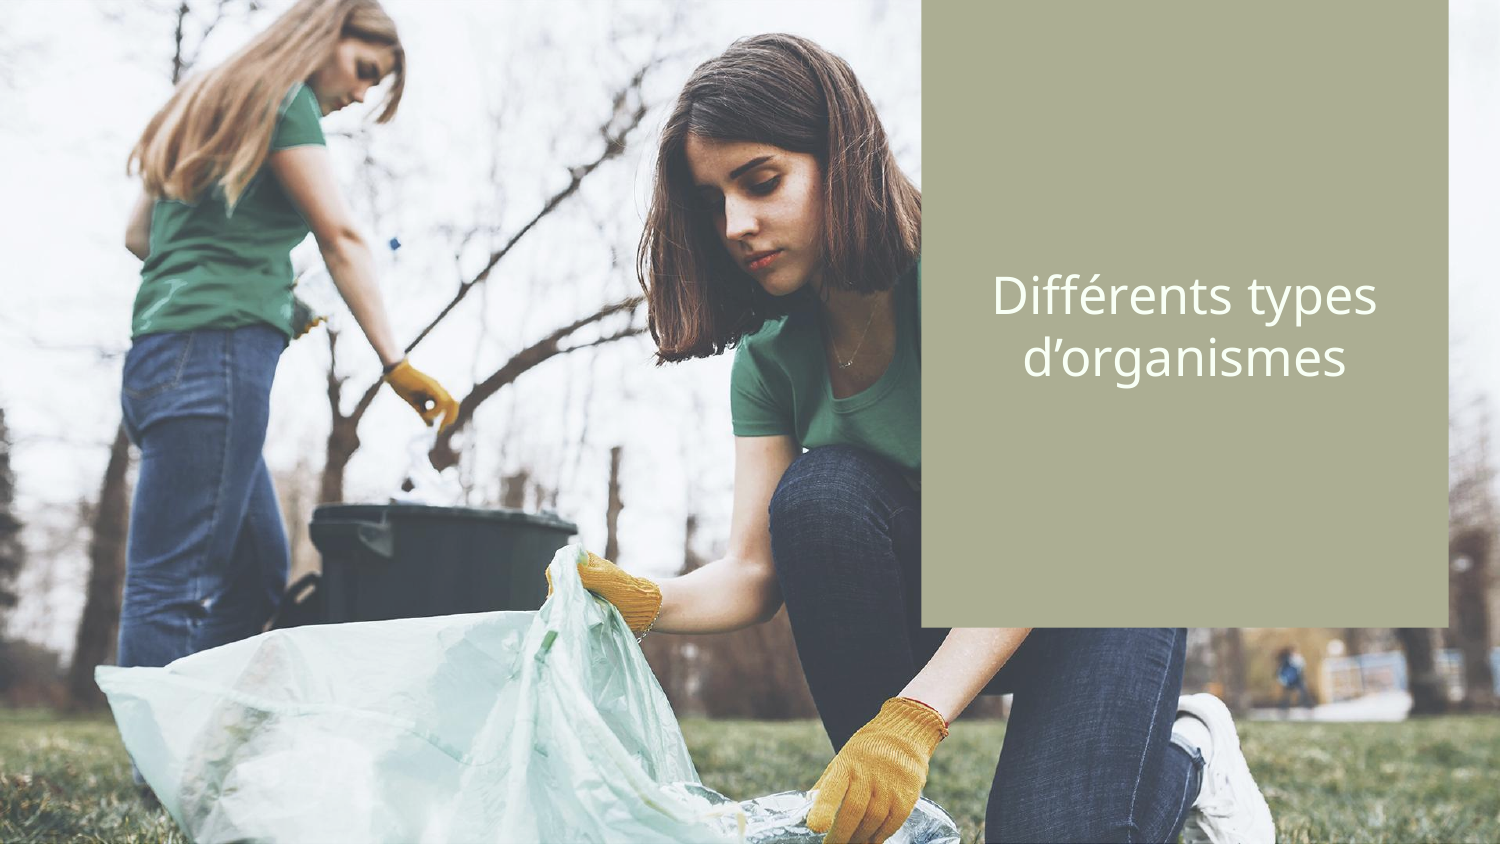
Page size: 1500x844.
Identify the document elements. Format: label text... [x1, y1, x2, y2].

text_box [0, 0, 1500, 844]
title Différents types d’organismes [962, 250, 1408, 399]
